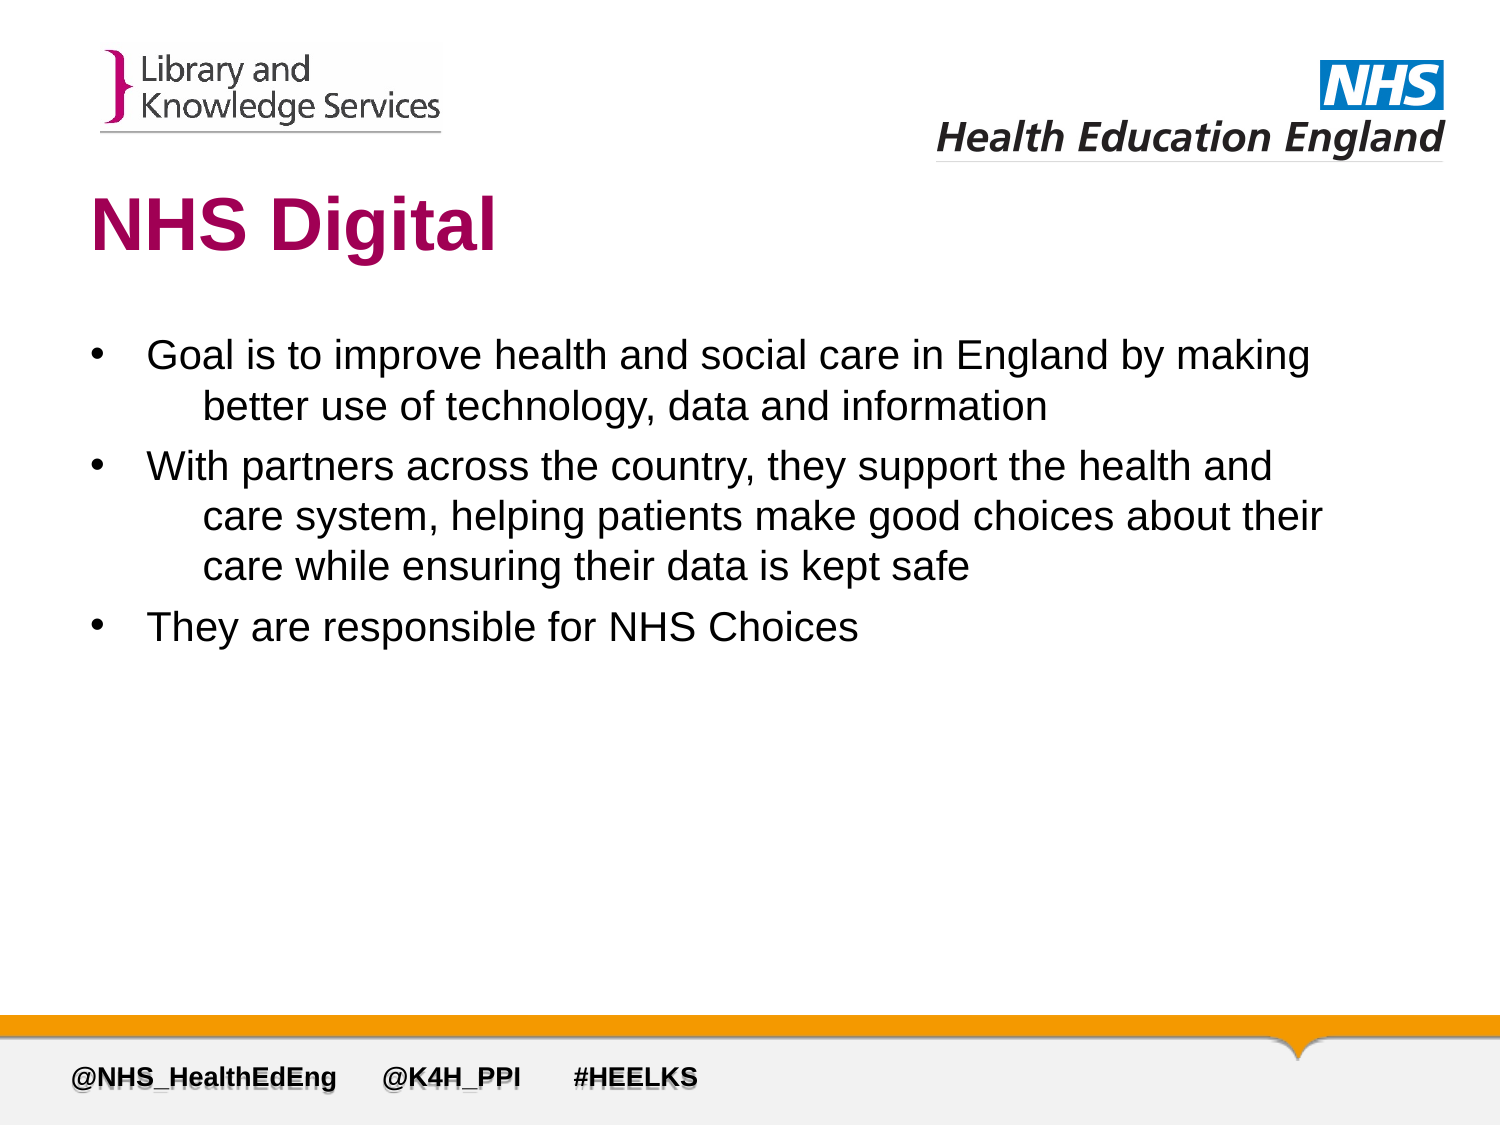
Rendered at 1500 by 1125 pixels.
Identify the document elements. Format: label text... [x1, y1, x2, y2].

text_box @NHS_HealthEdEng @K4H_PPI #HEELKS [55, 1052, 932, 1113]
title NHS Digital [75, 168, 1351, 280]
list Goal is to improve health and social care in England by making better use of technology, data and information With partners across the country, they support the health and care system, helping patients make good choices about their care while ensuring their data is kept safe They are responsible for NHS Choices [55, 359, 1397, 815]
picture [100, 42, 443, 131]
